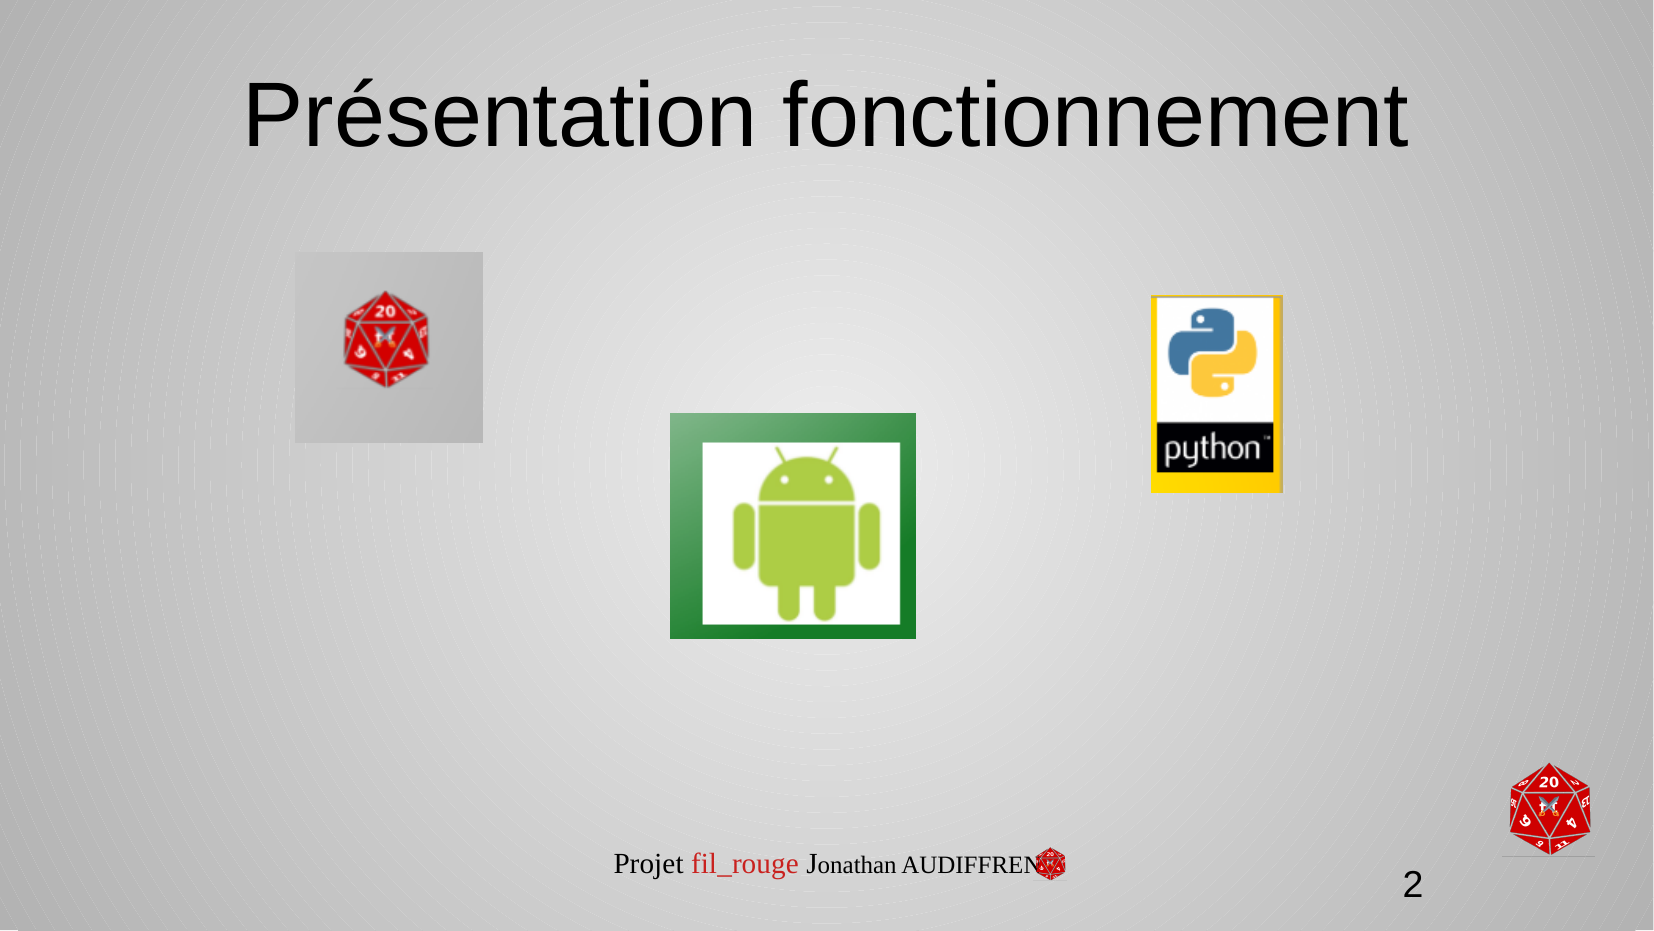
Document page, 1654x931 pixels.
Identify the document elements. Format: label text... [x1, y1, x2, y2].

picture [295, 252, 483, 443]
picture [1033, 847, 1067, 881]
picture [1502, 762, 1595, 857]
picture [670, 413, 916, 639]
picture [1151, 295, 1283, 493]
title Présentation fonctionnement [82, 37, 1571, 193]
